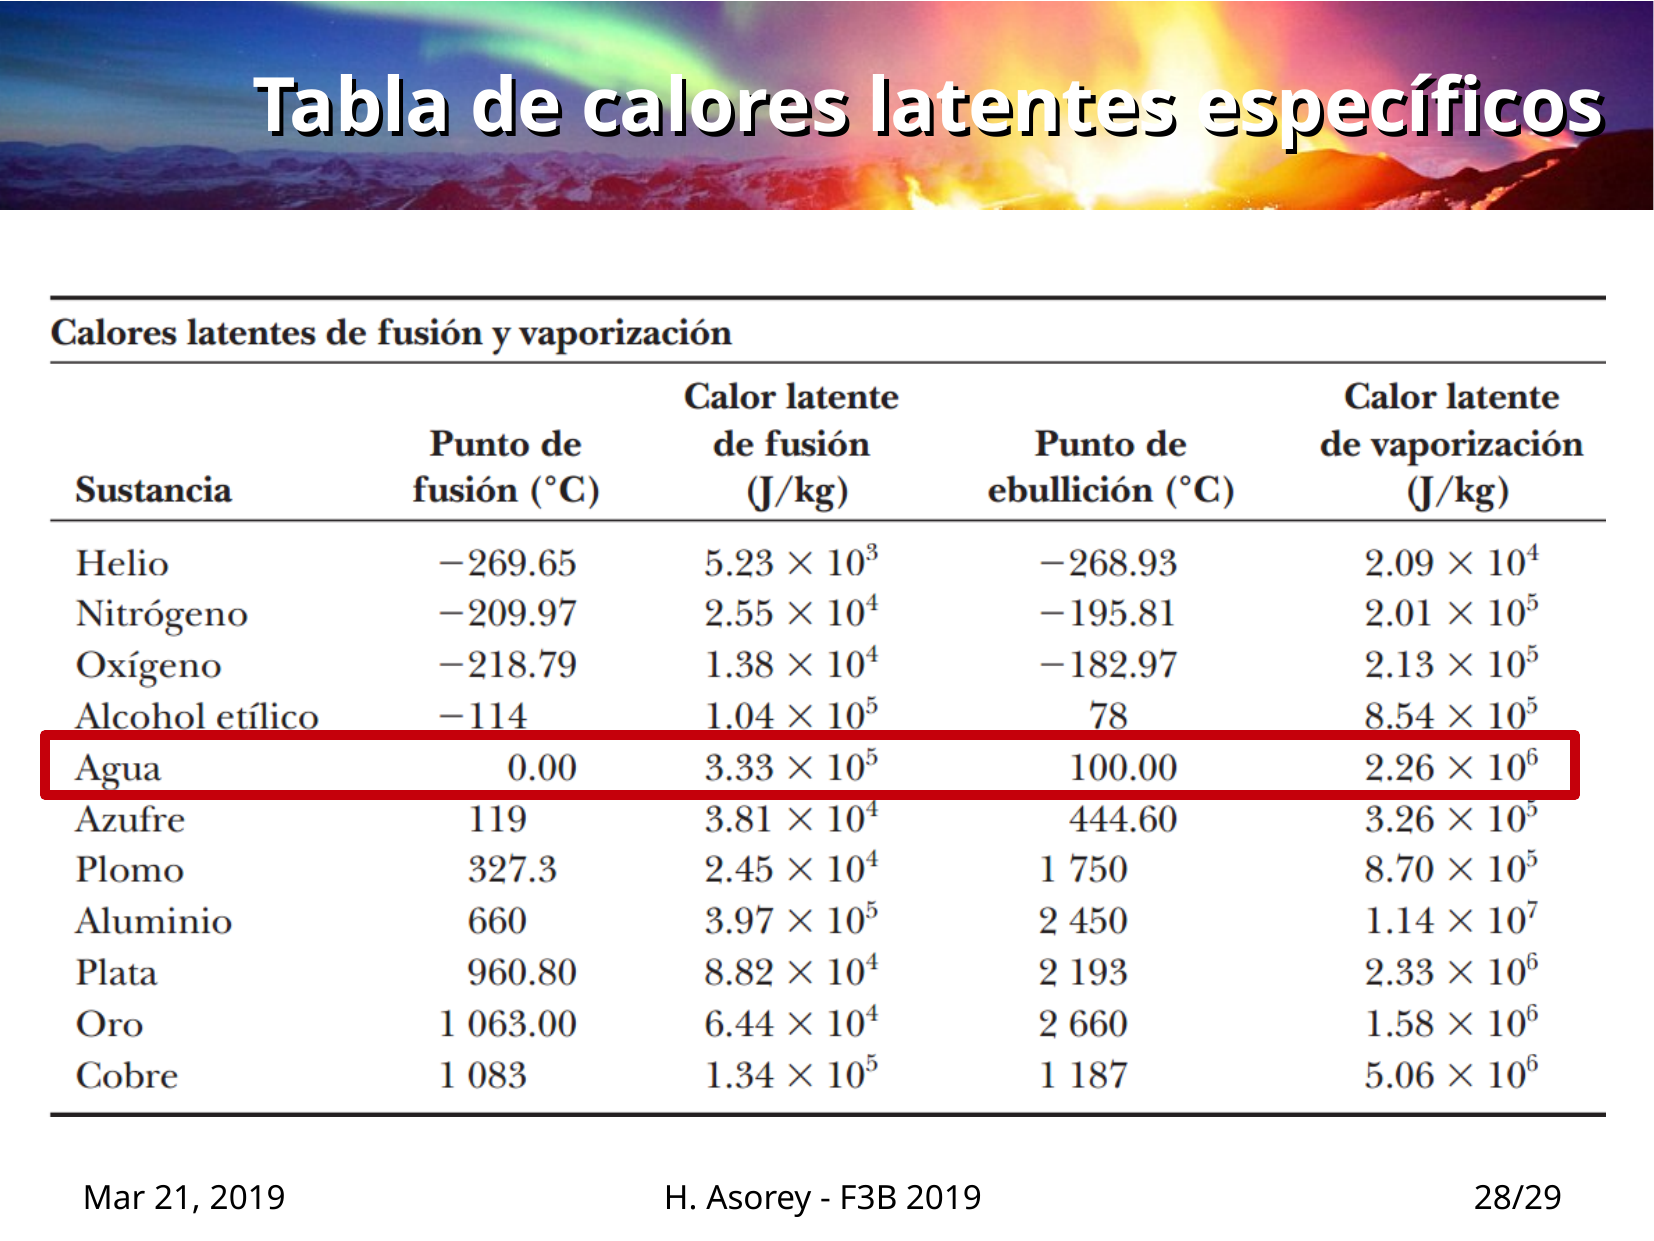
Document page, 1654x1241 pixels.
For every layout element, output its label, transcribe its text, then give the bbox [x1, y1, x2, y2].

picture [50, 740, 1570, 790]
picture [0, 1, 1654, 210]
title Tabla de calores latentes específicos [45, 15, 1606, 191]
picture [45, 293, 1606, 1117]
